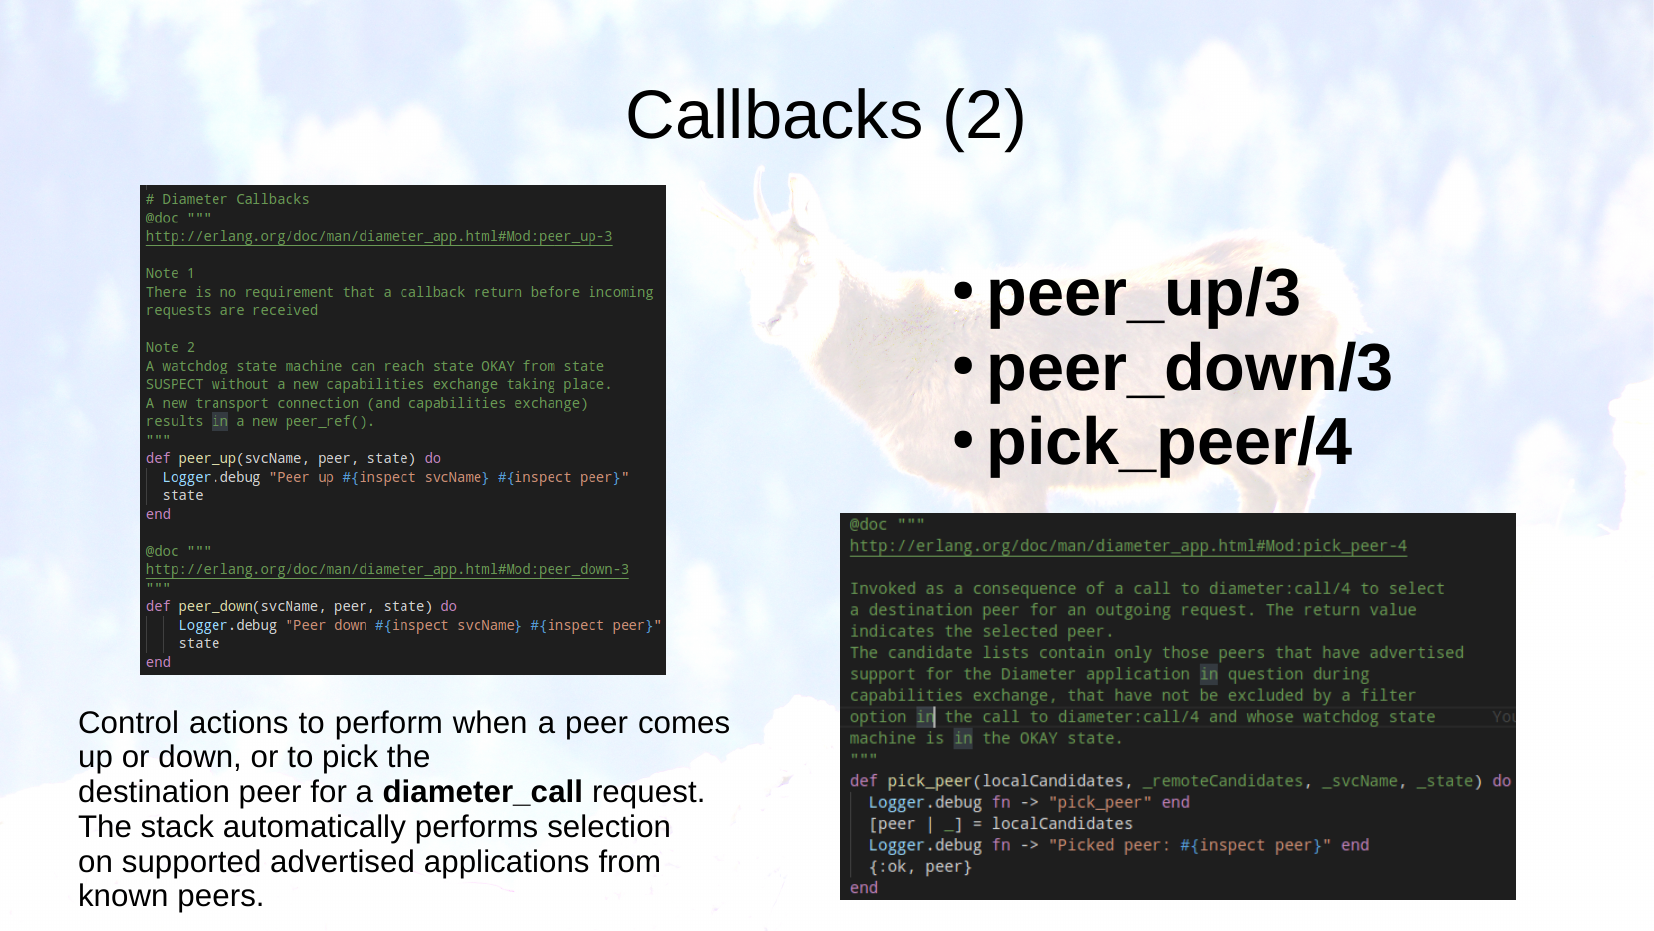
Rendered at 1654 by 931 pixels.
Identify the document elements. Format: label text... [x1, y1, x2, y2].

text_box peer_up/3 peer_down/3 pick_peer/4 [936, 247, 1411, 487]
text_box Control actions to perform when a peer comes up or down, or to pick the destination peer for a diameter_call request. The stack automatically performs selection on supported advertised applications from known peers. [63, 697, 766, 925]
title Callbacks (2) [82, 37, 1571, 193]
picture [0, 0, 1654, 931]
